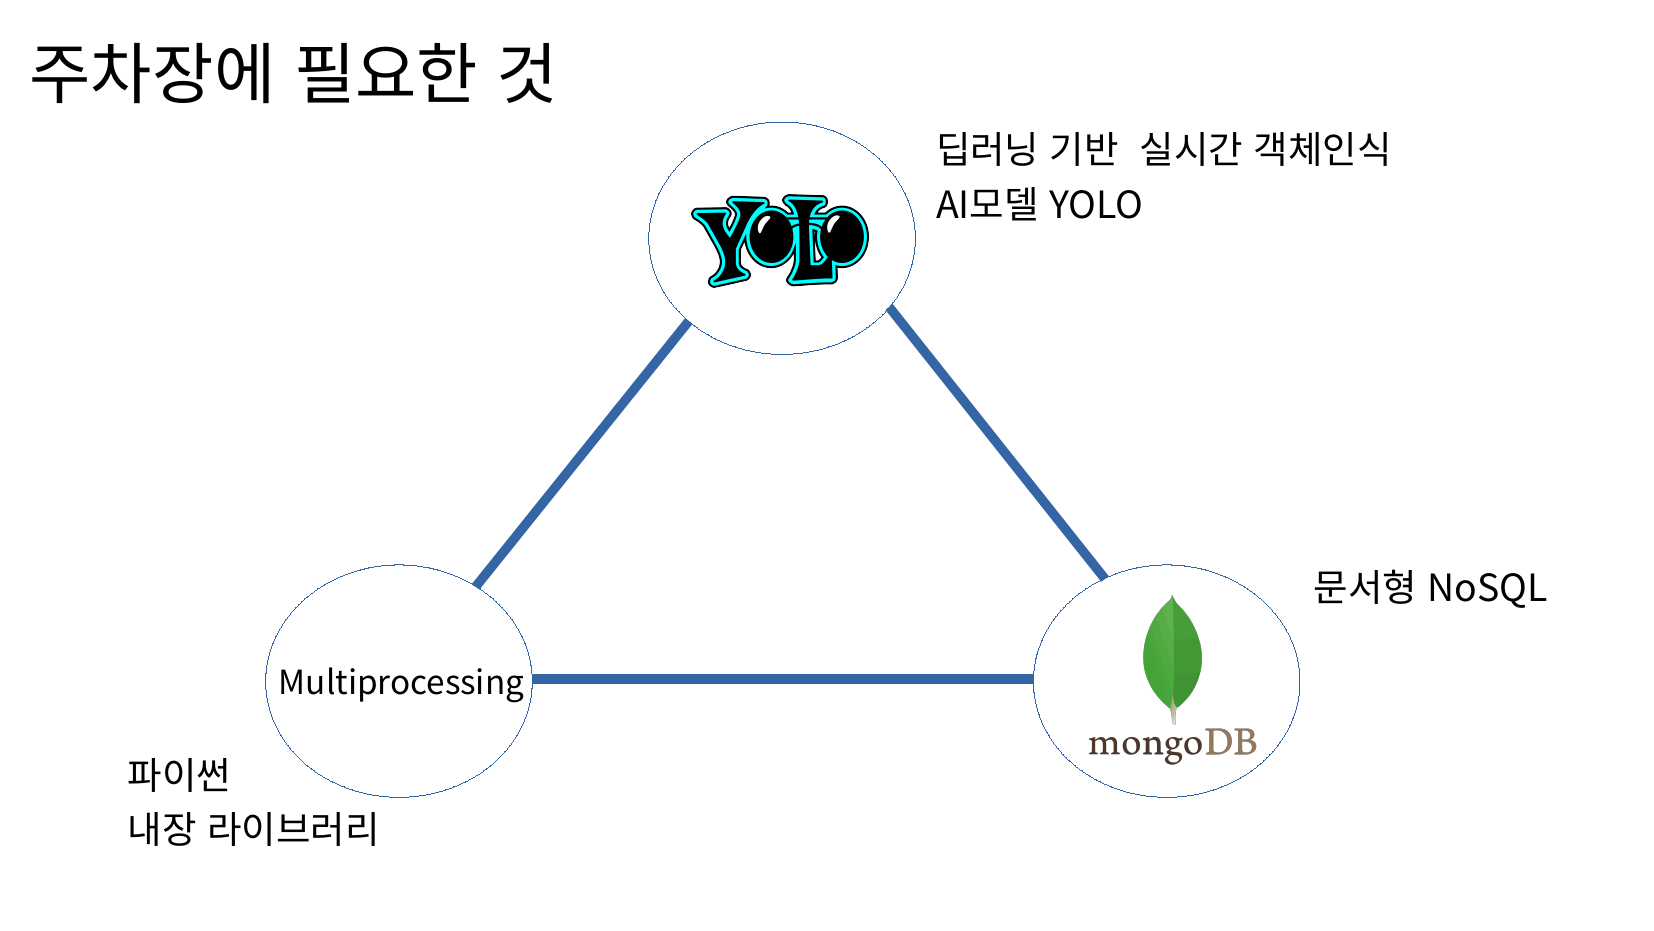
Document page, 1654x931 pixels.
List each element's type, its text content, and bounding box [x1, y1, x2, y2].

text_box Multiprocessing [264, 648, 576, 718]
picture [1083, 590, 1262, 769]
text_box 문서형 NoSQL [1299, 550, 1563, 621]
text_box 파이썬 내장 라이브러리 [113, 738, 443, 916]
title 주차장에 필요한 것 [29, 0, 562, 215]
picture [691, 194, 869, 288]
text_box 딥러닝 기반 실시간 객체인식 AI모델 YOLO [921, 112, 1418, 237]
